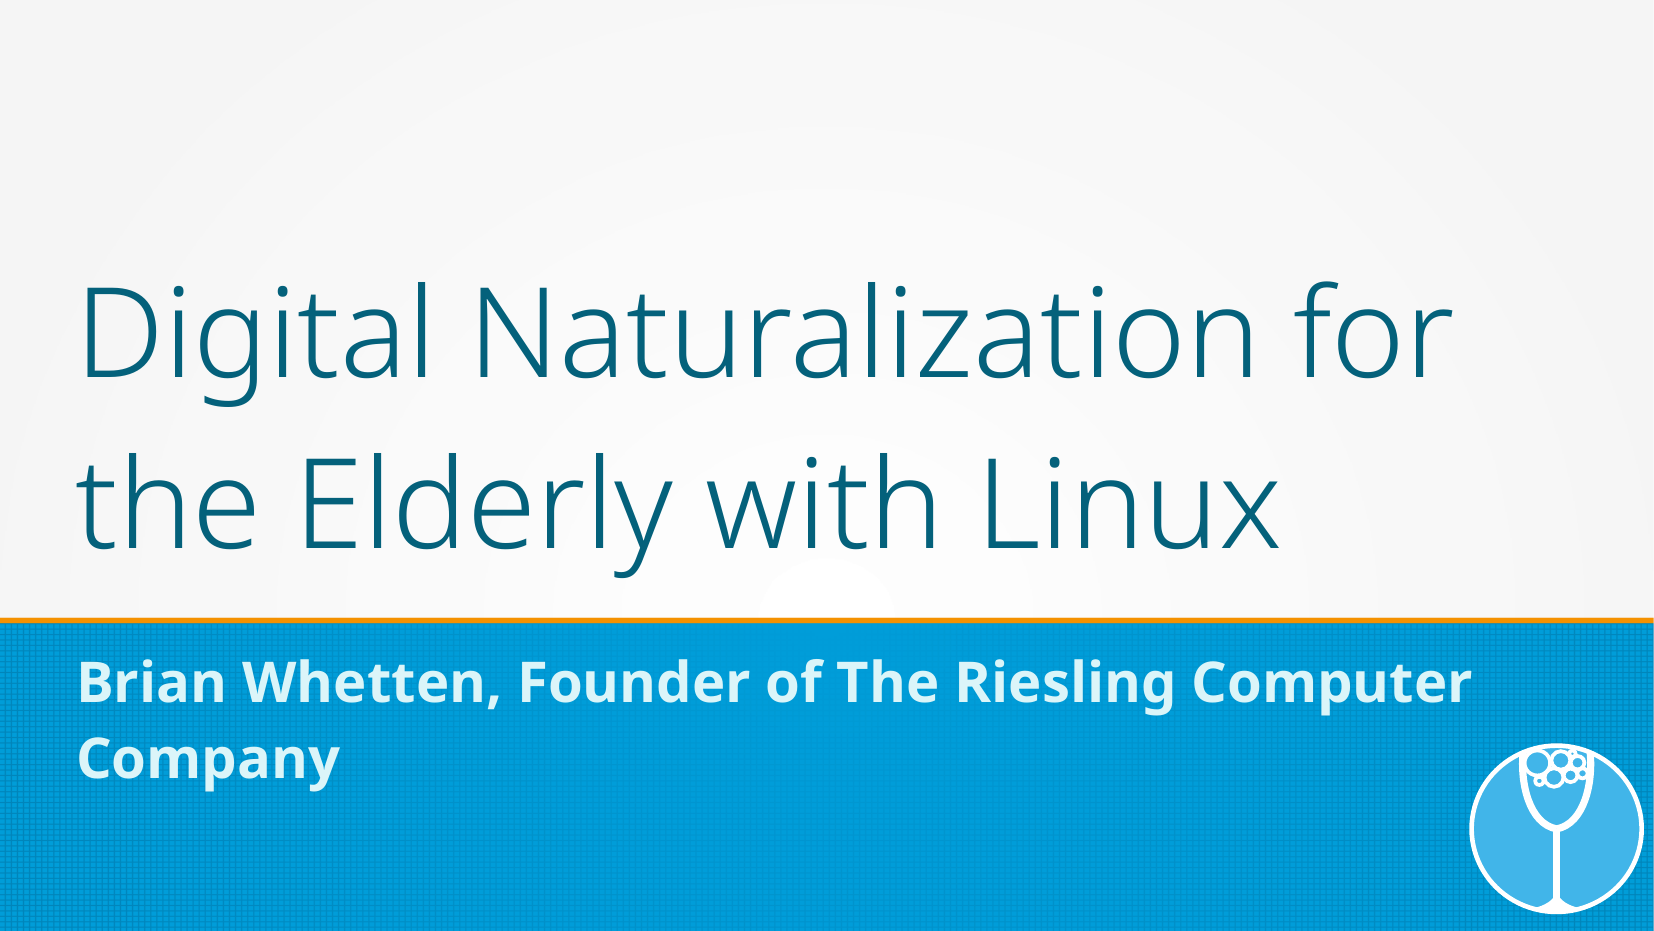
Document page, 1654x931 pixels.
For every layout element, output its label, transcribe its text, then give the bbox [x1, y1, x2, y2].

picture [0, 0, 1654, 623]
subtitle Brian Whetten, Founder of The Riesling Computer Company [76, 641, 1564, 833]
title Digital Naturalization for the Elderly with Linux [75, 37, 1564, 585]
